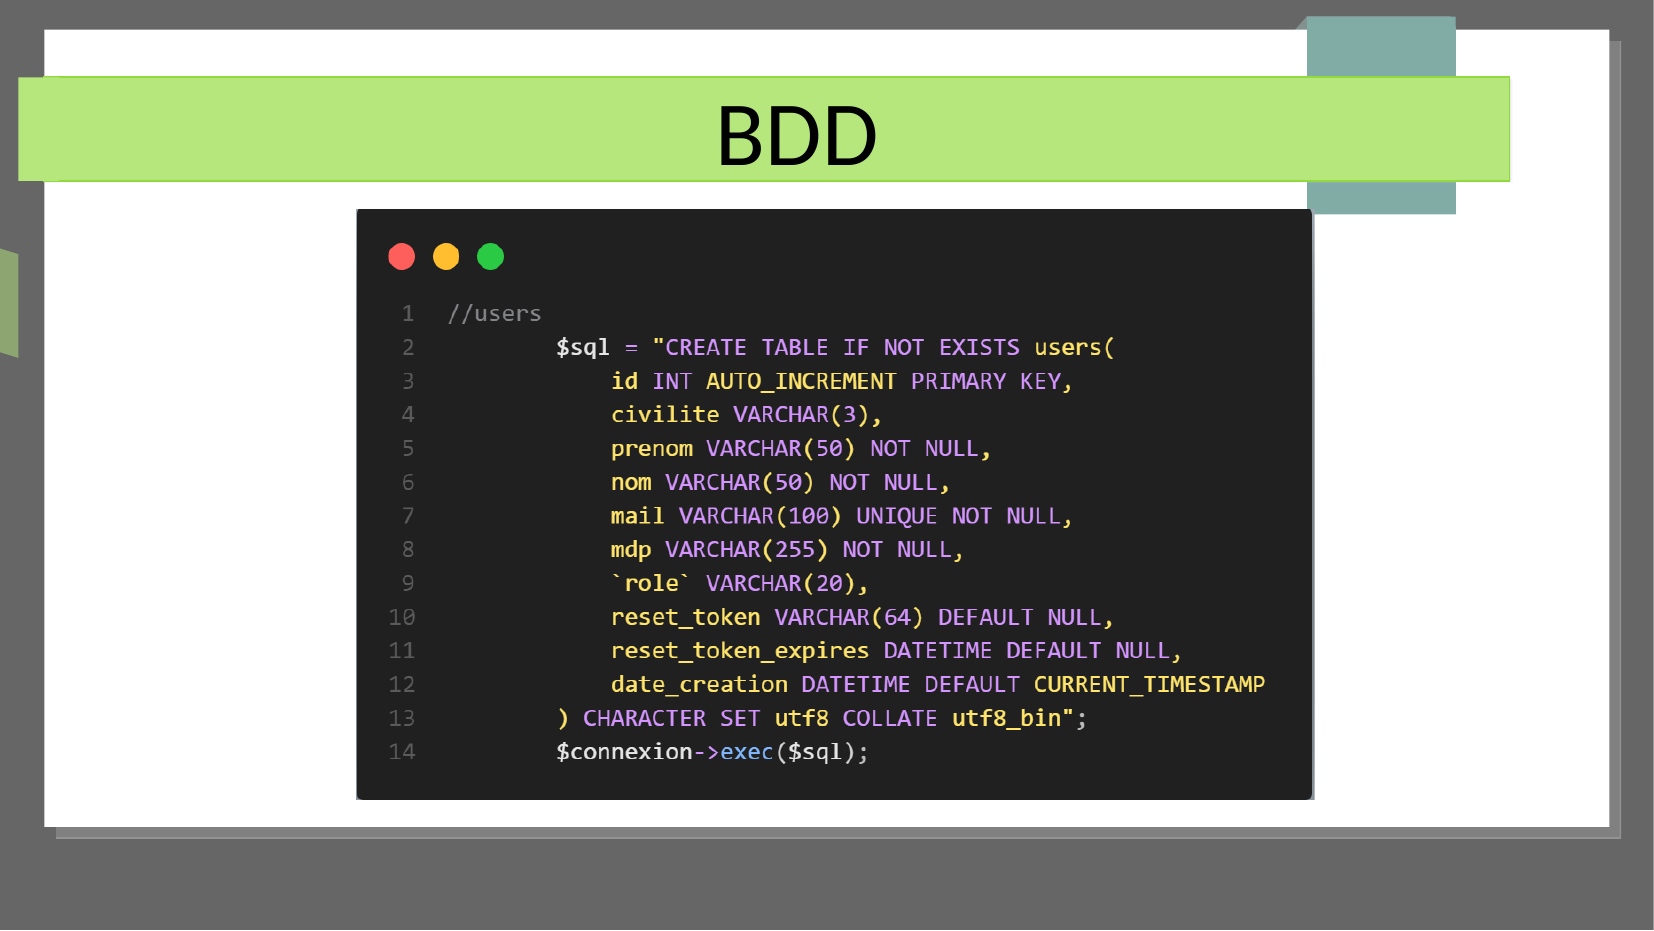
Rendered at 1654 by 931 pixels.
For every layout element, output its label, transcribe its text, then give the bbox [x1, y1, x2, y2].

title BDD [88, 73, 1506, 178]
picture [356, 209, 1315, 800]
